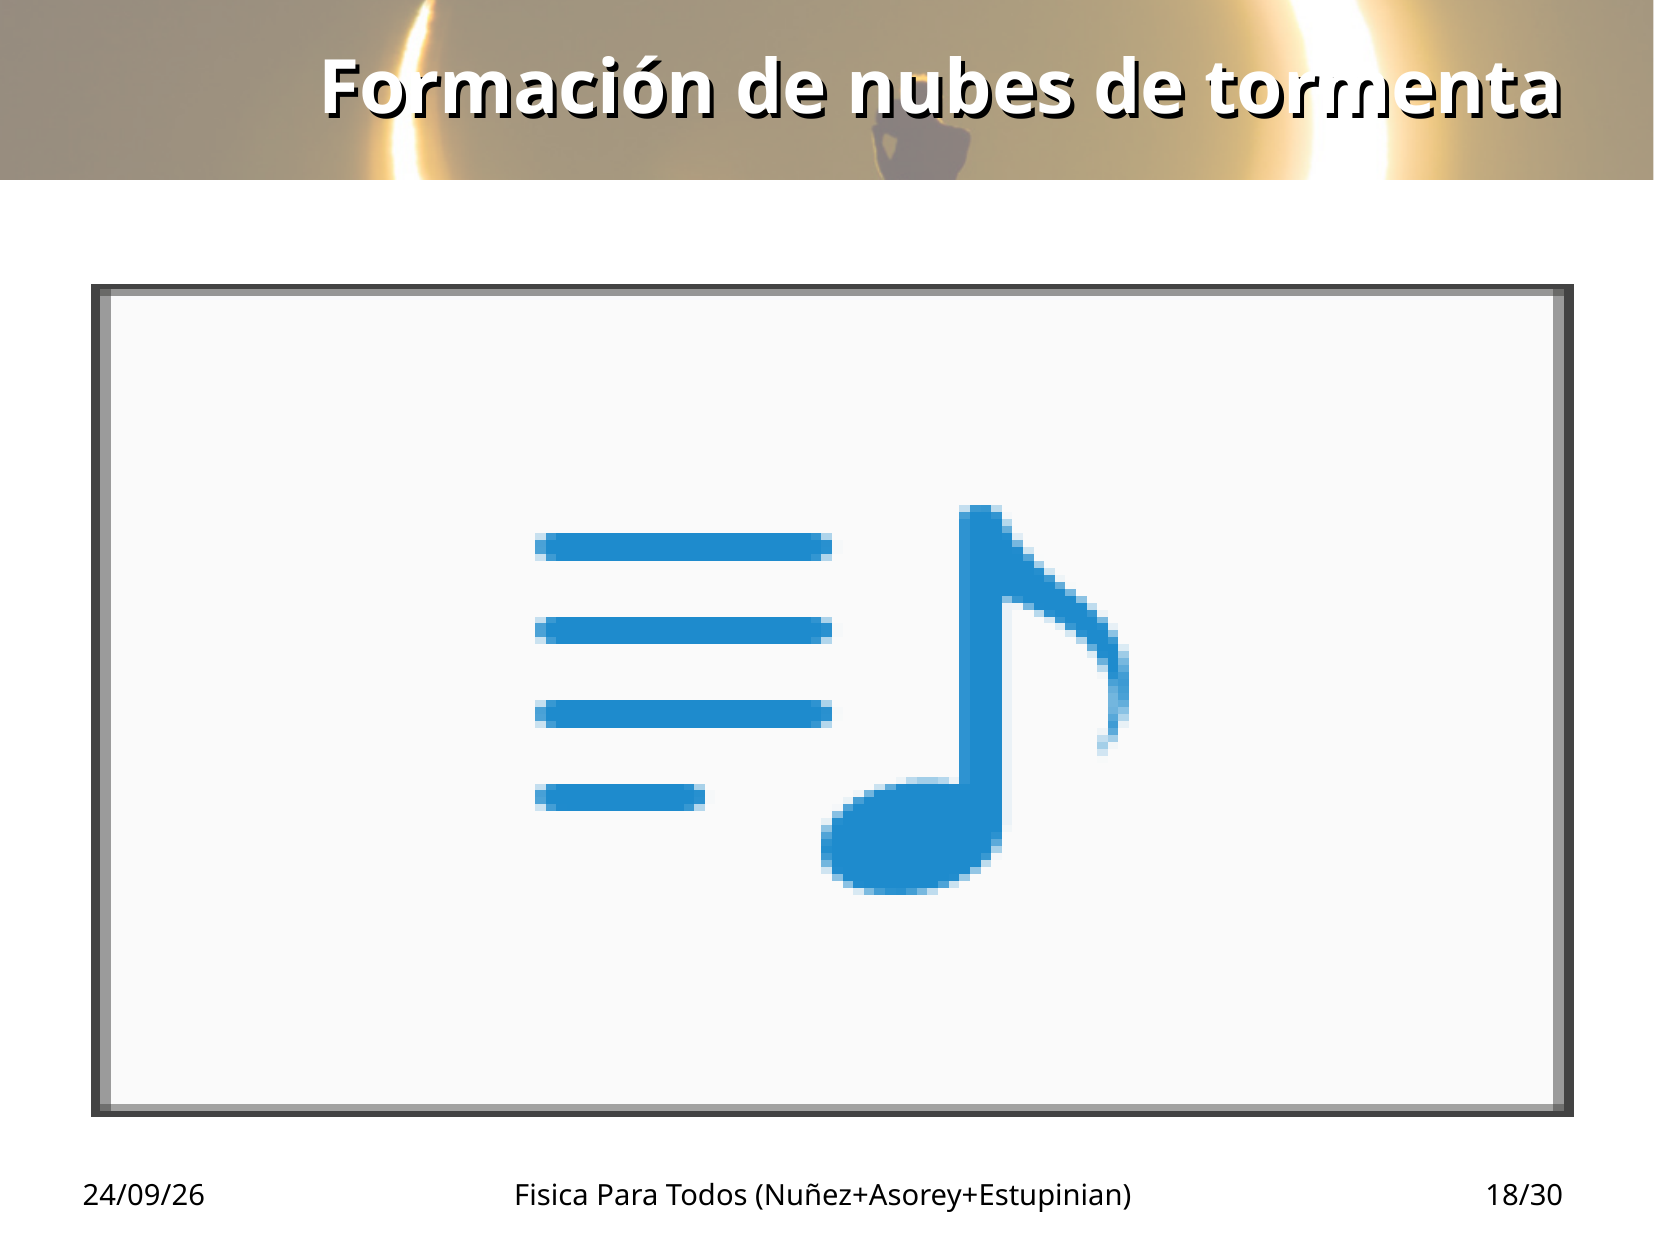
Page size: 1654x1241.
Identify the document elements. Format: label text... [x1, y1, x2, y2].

title Formación de nubes de tormenta [75, 19, 1564, 151]
text_box [90, 282, 1576, 1119]
picture [0, 0, 1654, 180]
